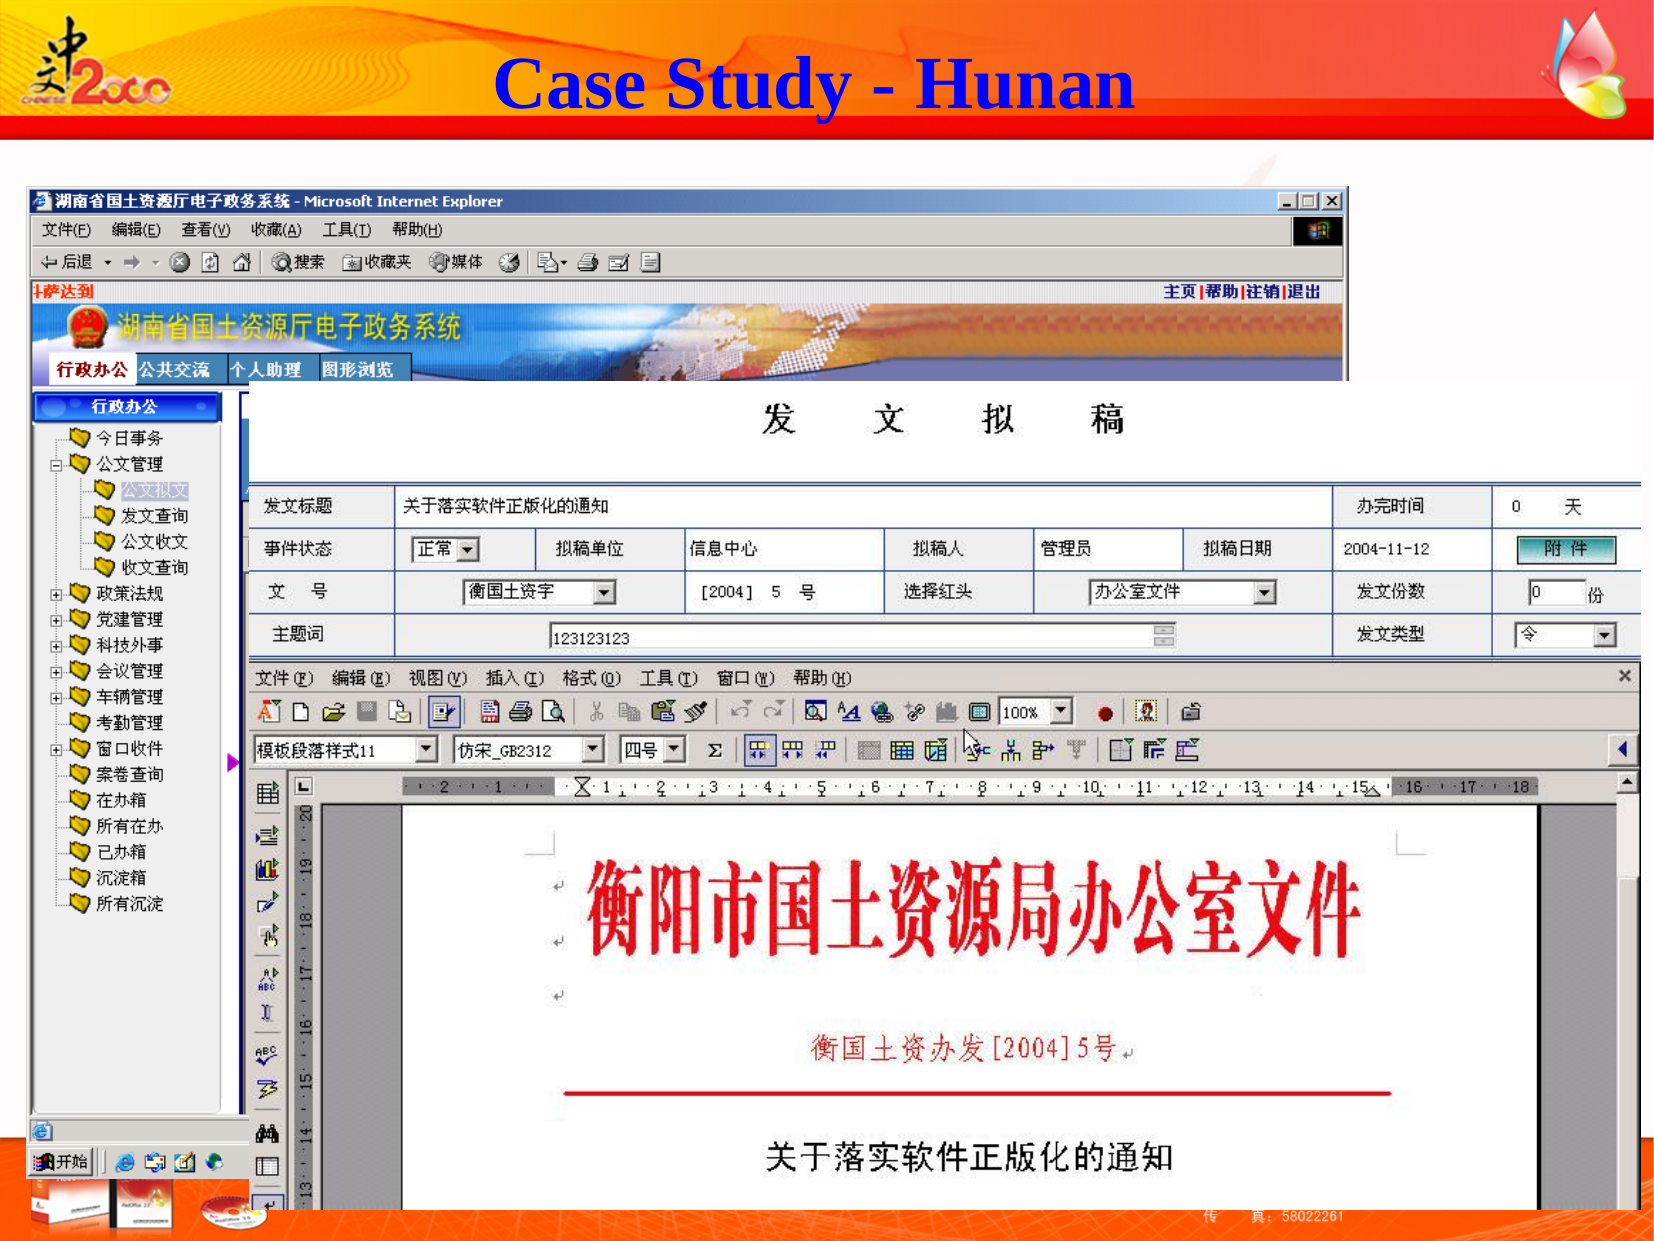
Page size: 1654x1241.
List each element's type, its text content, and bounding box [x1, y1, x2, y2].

text_box Case Study - Hunan [356, 48, 1273, 124]
picture [0, 0, 1654, 1241]
